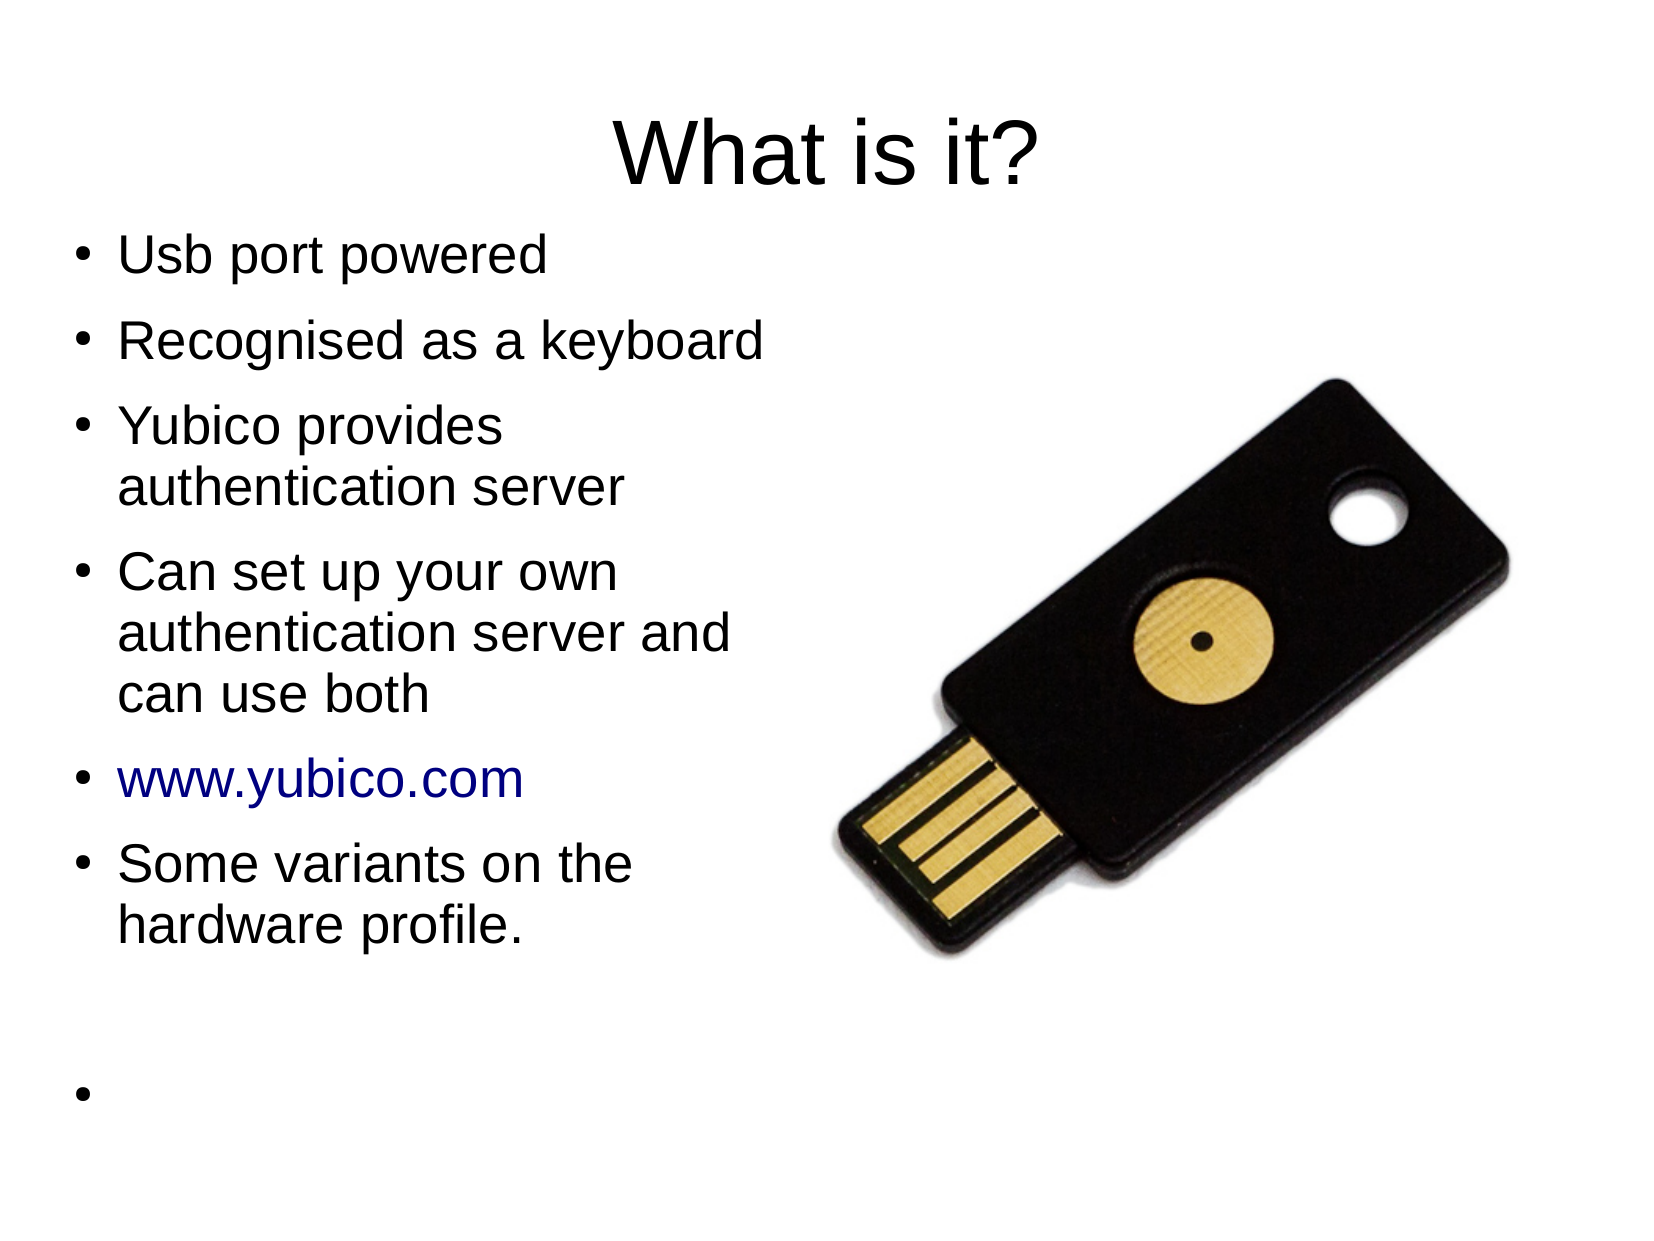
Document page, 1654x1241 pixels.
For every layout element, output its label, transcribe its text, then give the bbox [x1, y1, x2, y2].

list Usb port powered Recognised as a keyboard Yubico provides authentication server Can set up your own authentication server and can use both www.yubico.com Some variants on the hardware profile. [59, 224, 770, 969]
picture [828, 336, 1539, 964]
title What is it? [82, 49, 1571, 257]
